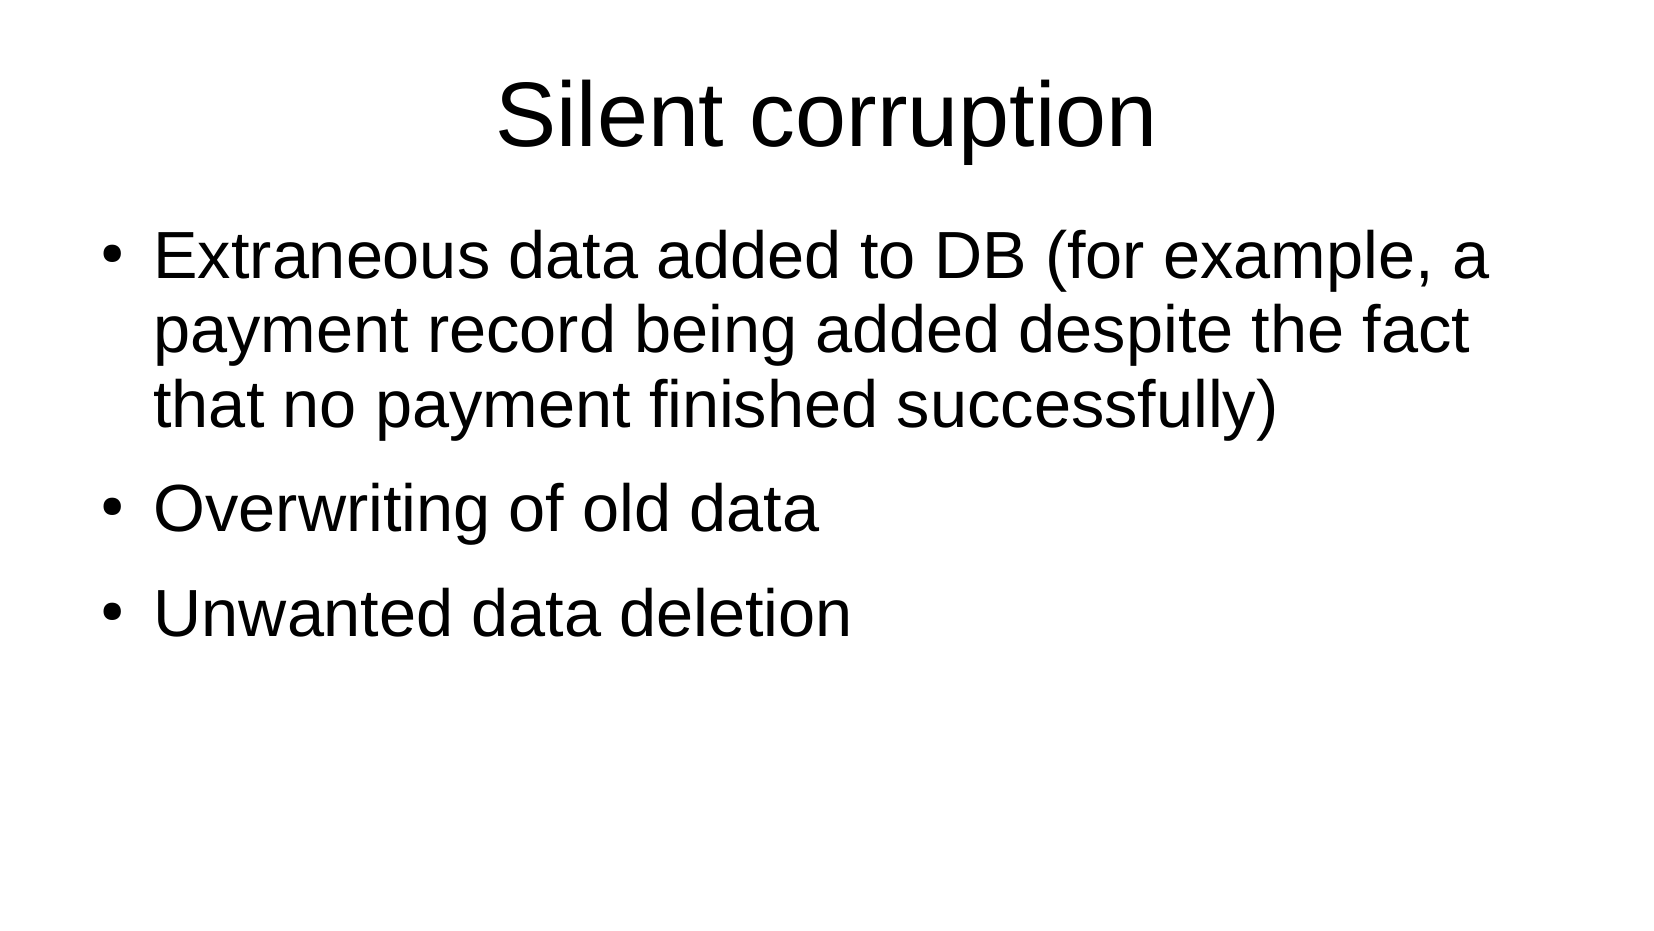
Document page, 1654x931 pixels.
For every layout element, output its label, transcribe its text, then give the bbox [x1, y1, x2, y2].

list Extraneous data added to DB (for example, a payment record being added despite the fact that no payment finished successfully) Overwriting of old data Unwanted data deletion [82, 217, 1571, 758]
title Silent corruption [82, 37, 1571, 193]
